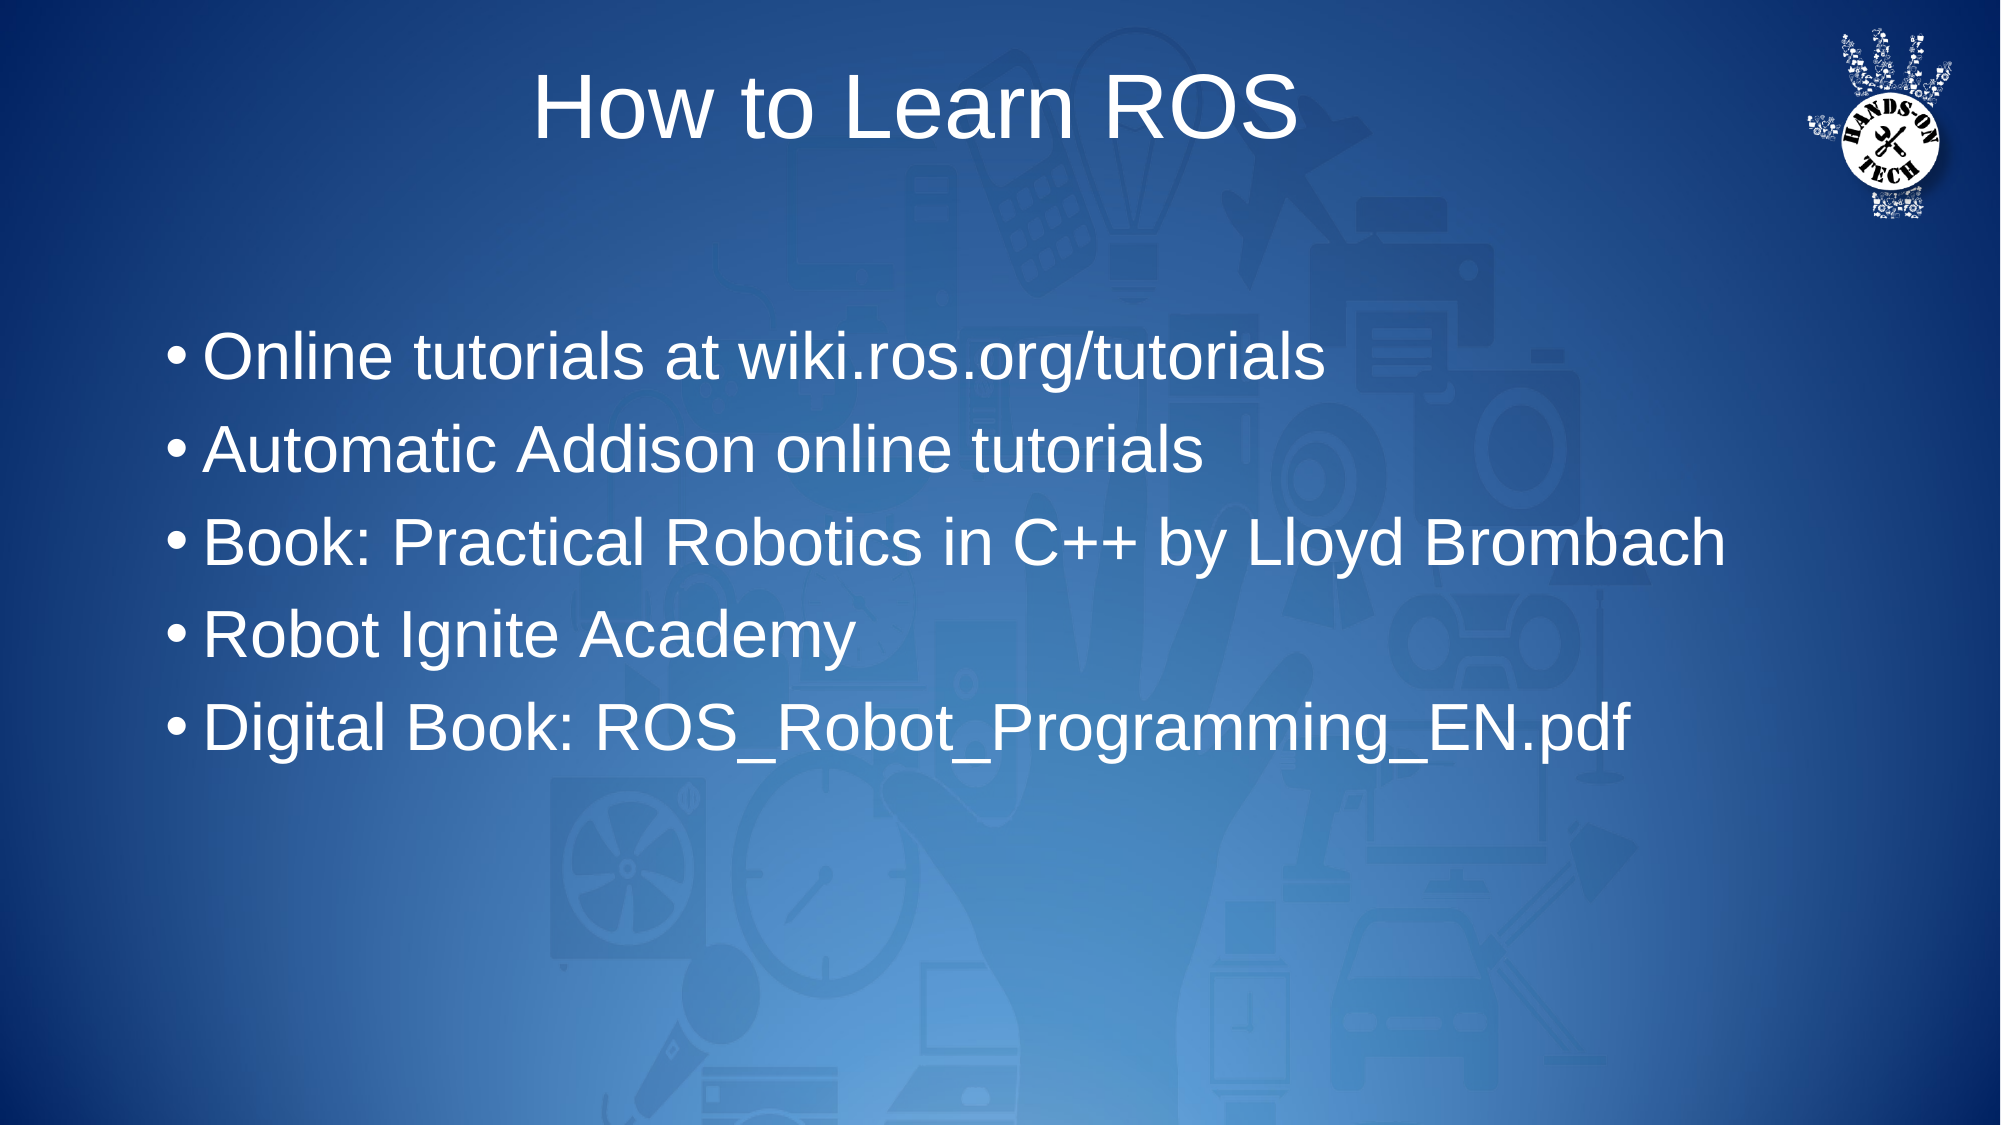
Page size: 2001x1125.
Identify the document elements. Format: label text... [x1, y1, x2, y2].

picture [0, 0, 2001, 1125]
text_box How to Learn ROS [5, 0, 1828, 218]
text_box Online tutorials at wiki.ros.org/tutorials Automatic Addison online tutorials Book: Practical Robotics in C++ by Lloyd Brombach Robot Ignite Academy Digital Book: ROS_Robot_Programming_EN.pdf [150, 213, 1876, 1062]
